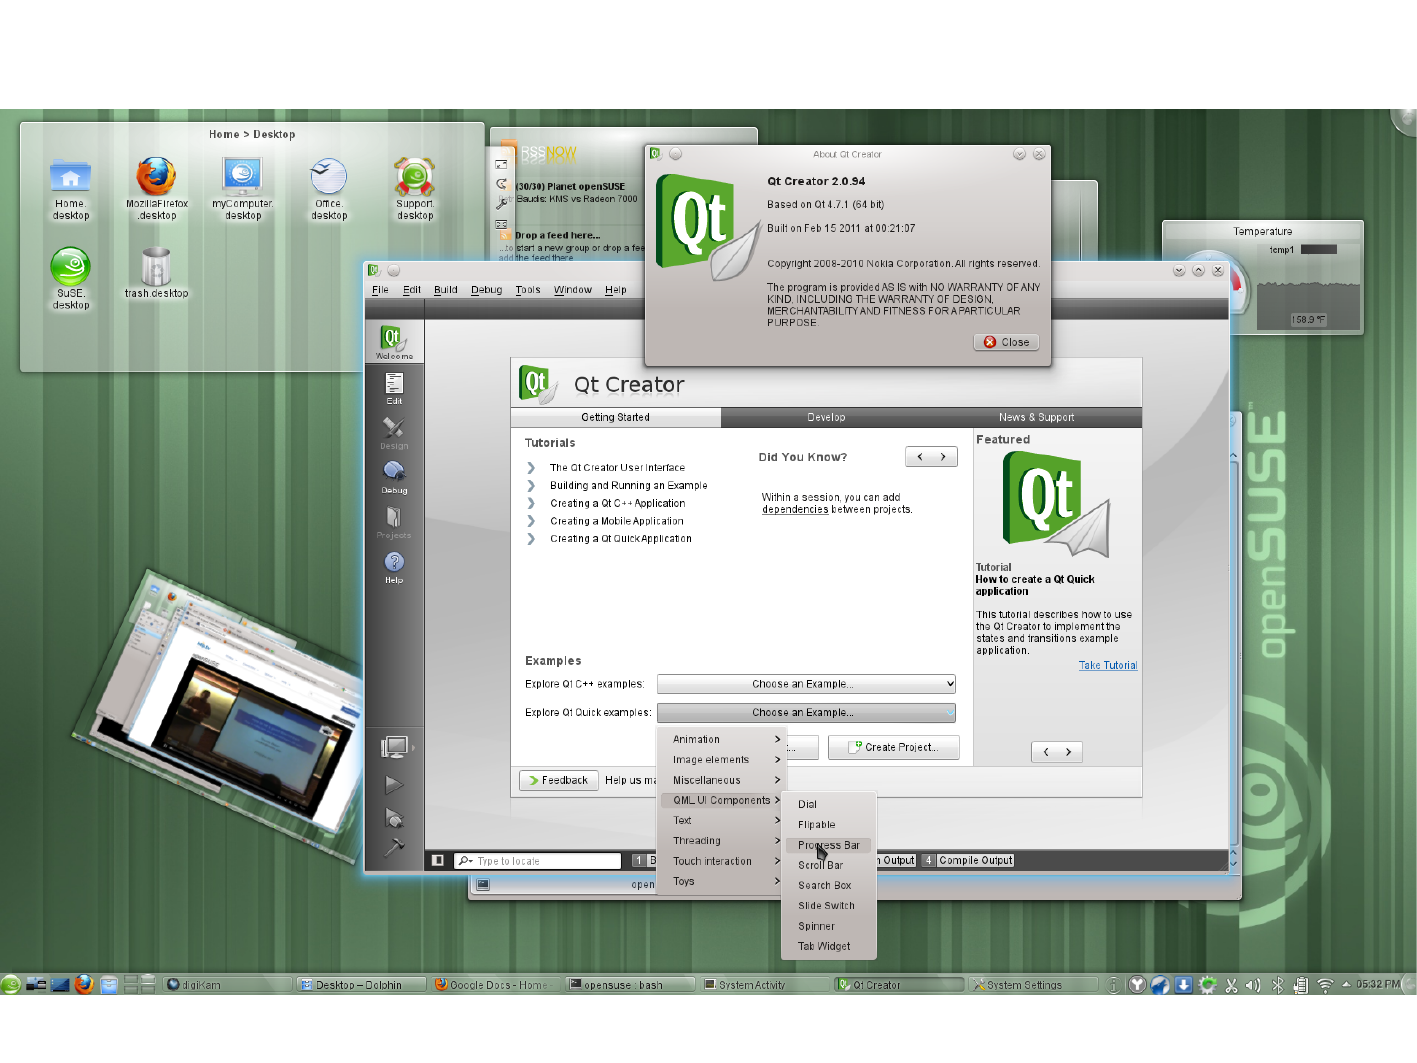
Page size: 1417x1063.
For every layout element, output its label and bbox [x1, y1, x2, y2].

picture [0, 109, 1417, 995]
